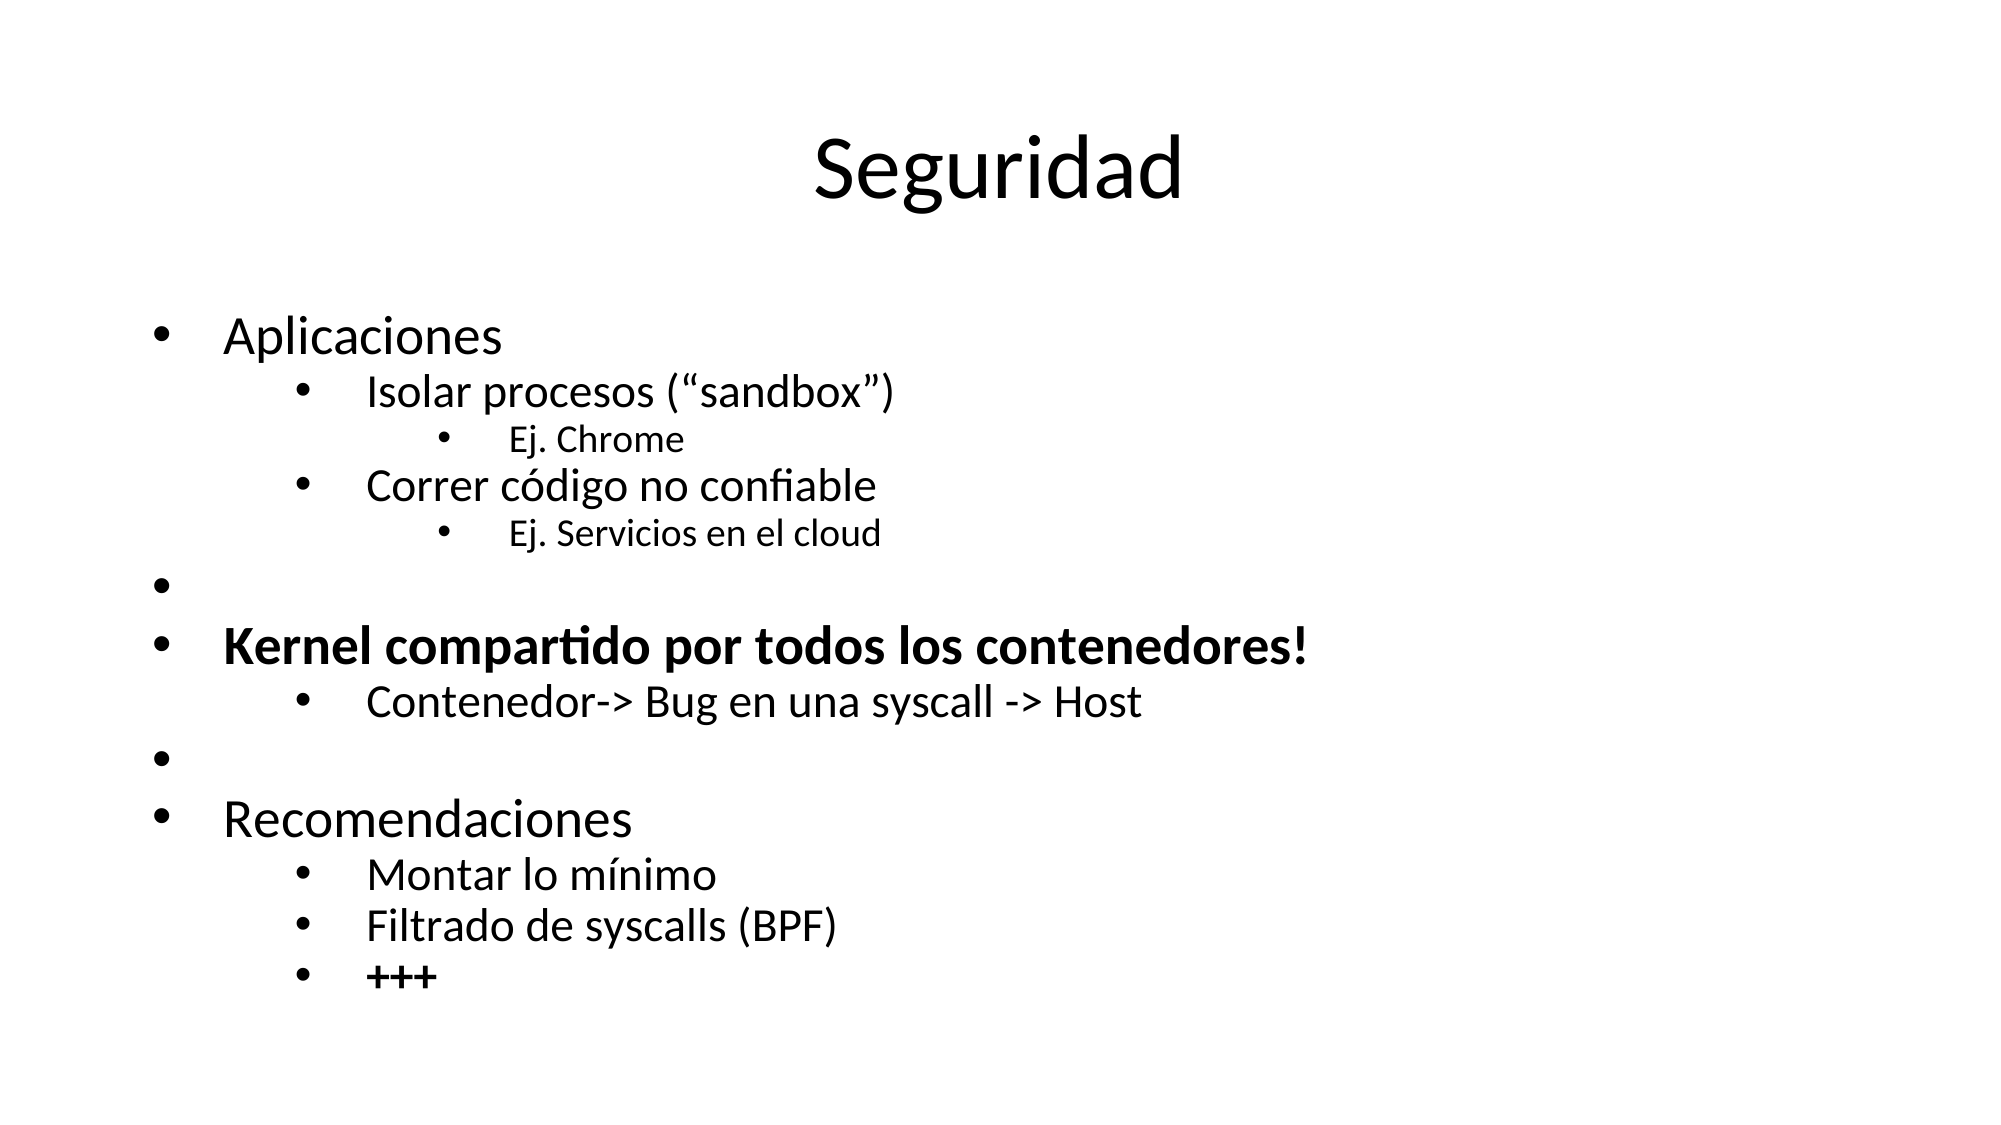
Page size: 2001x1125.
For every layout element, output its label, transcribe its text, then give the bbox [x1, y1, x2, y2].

list Aplicaciones Isolar procesos (“sandbox”) Ej. Chrome Correr código no confiable Ej. Servicios en el cloud Kernel compartido por todos los contenedores! Contenedor-> Bug en una syscall -> Host Recomendaciones Montar lo mínimo Filtrado de syscalls (BPF) +++ [137, 299, 1863, 1014]
title Seguridad [137, 59, 1863, 278]
